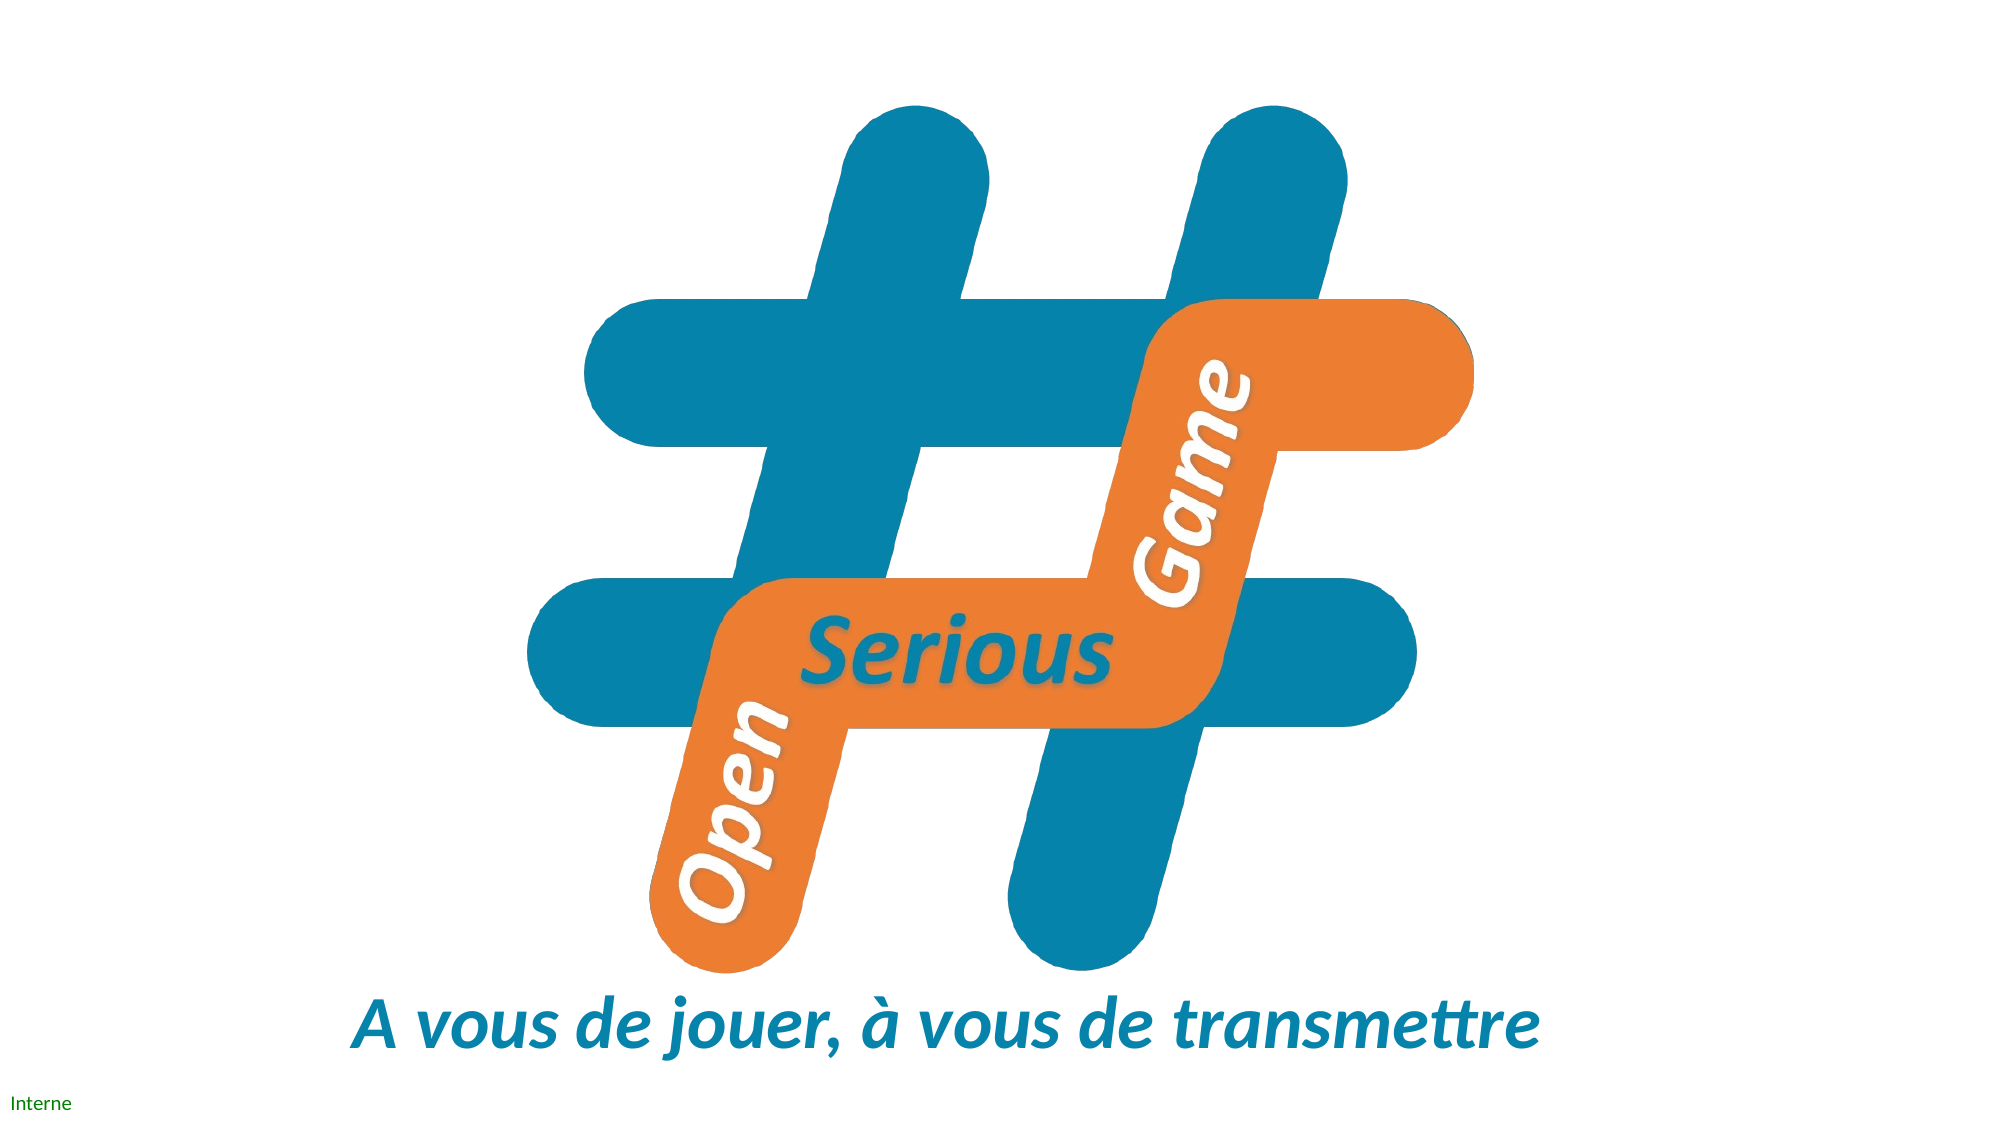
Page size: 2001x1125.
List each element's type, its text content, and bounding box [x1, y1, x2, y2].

text_box A vous de jouer, à vous de transmettre [326, 966, 1569, 1072]
picture [526, 105, 1474, 966]
picture [922, 105, 1267, 299]
